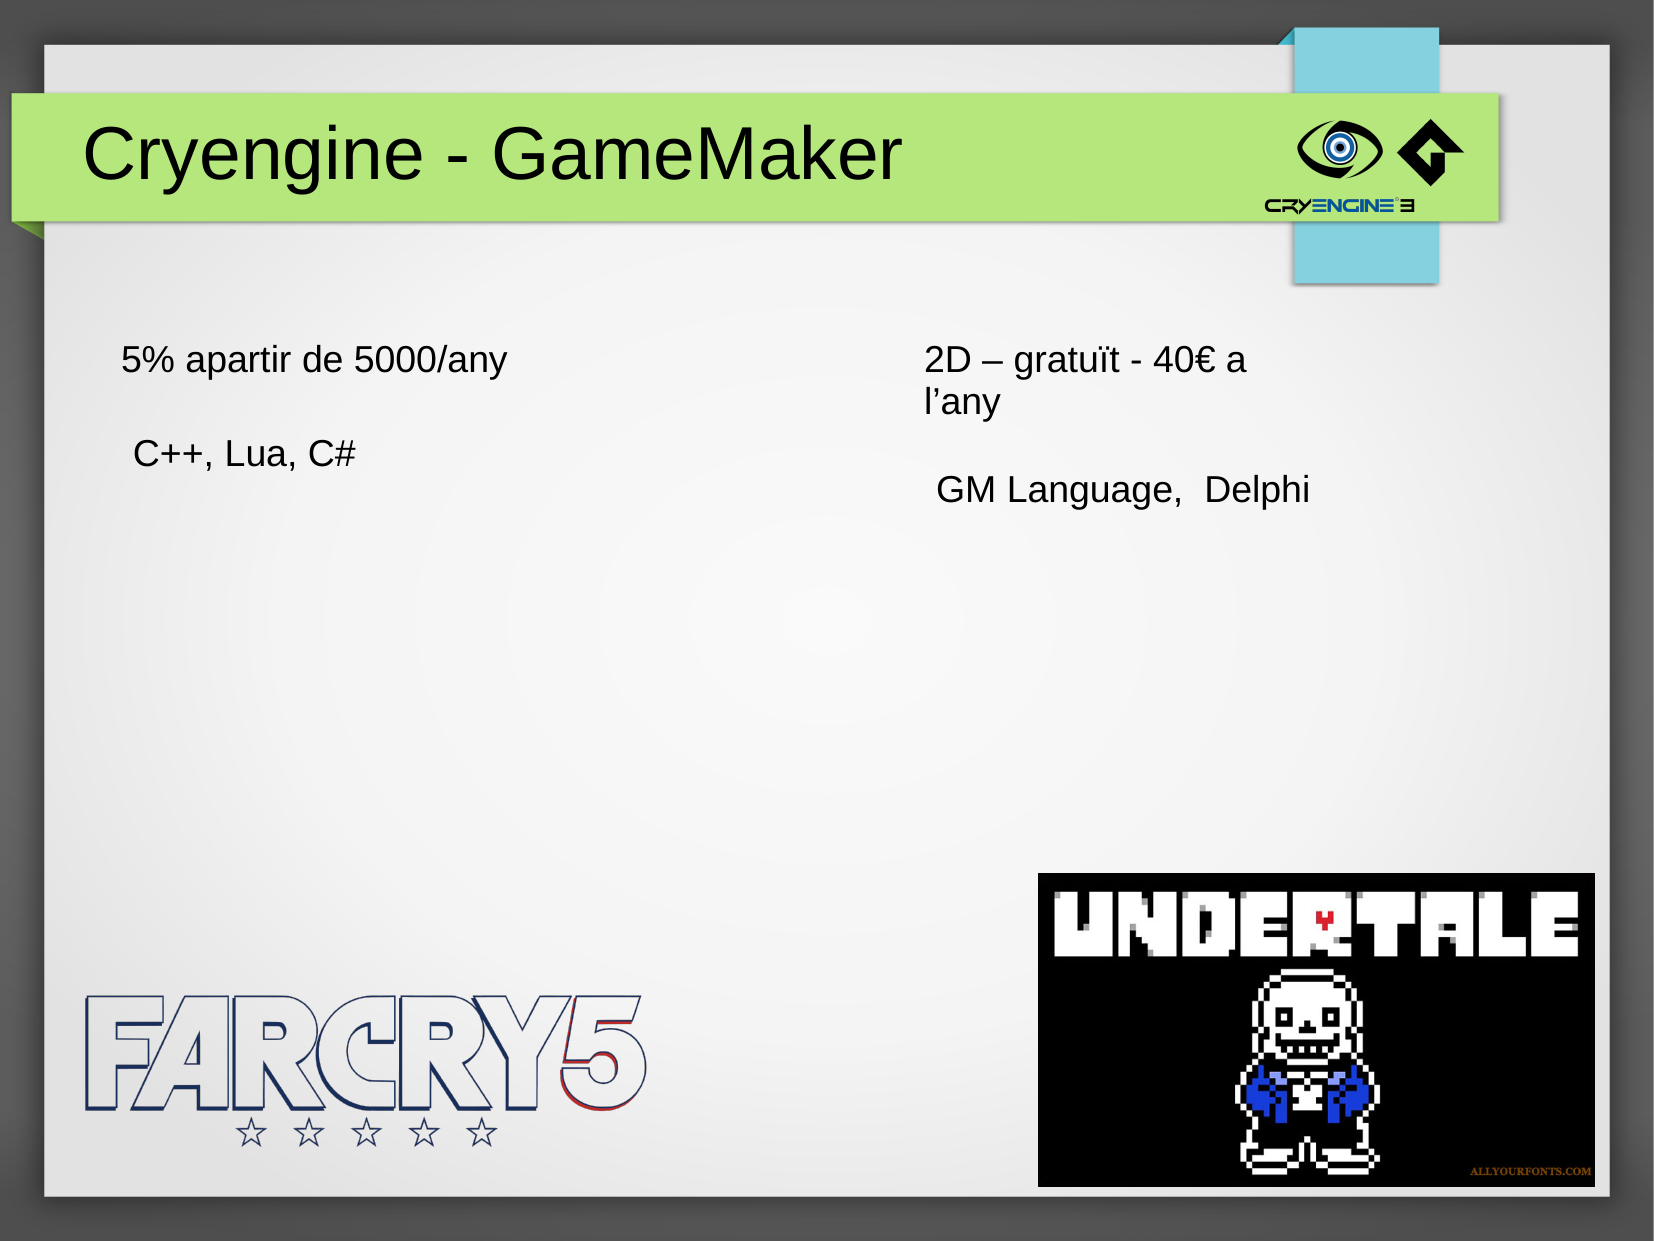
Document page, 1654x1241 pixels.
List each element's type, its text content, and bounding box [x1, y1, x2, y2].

text_box GM Language, Delphi [921, 460, 1371, 560]
text_box 5% apartir de 5000/any [106, 330, 544, 430]
picture [0, 0, 1654, 1241]
text_box C++, Lua, C# [118, 425, 426, 524]
title Cryengine - GameMaker [82, 94, 1264, 213]
text_box 2D – gratuït - 40€ a l’any [909, 330, 1312, 430]
